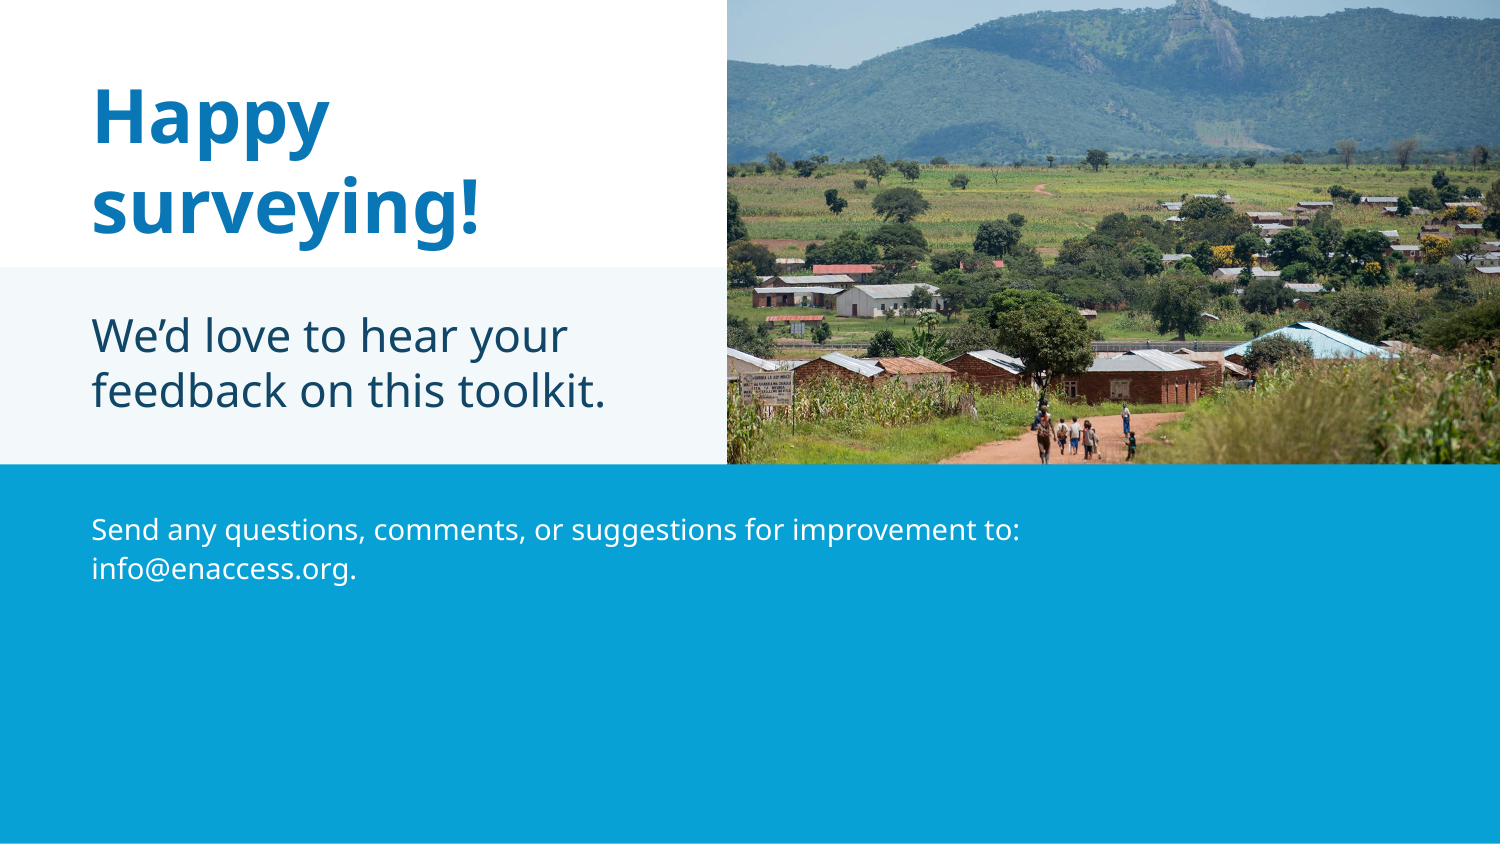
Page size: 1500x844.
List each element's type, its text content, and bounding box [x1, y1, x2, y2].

text_box We’d love to hear your feedback on this toolkit. [76, 291, 664, 440]
text_box Send any questions, comments, or suggestions for improvement to: info@enaccess.org. [76, 490, 1210, 797]
picture [727, 0, 1500, 464]
text_box Happy surveying! [76, 53, 693, 166]
text_box [0, 267, 1500, 844]
